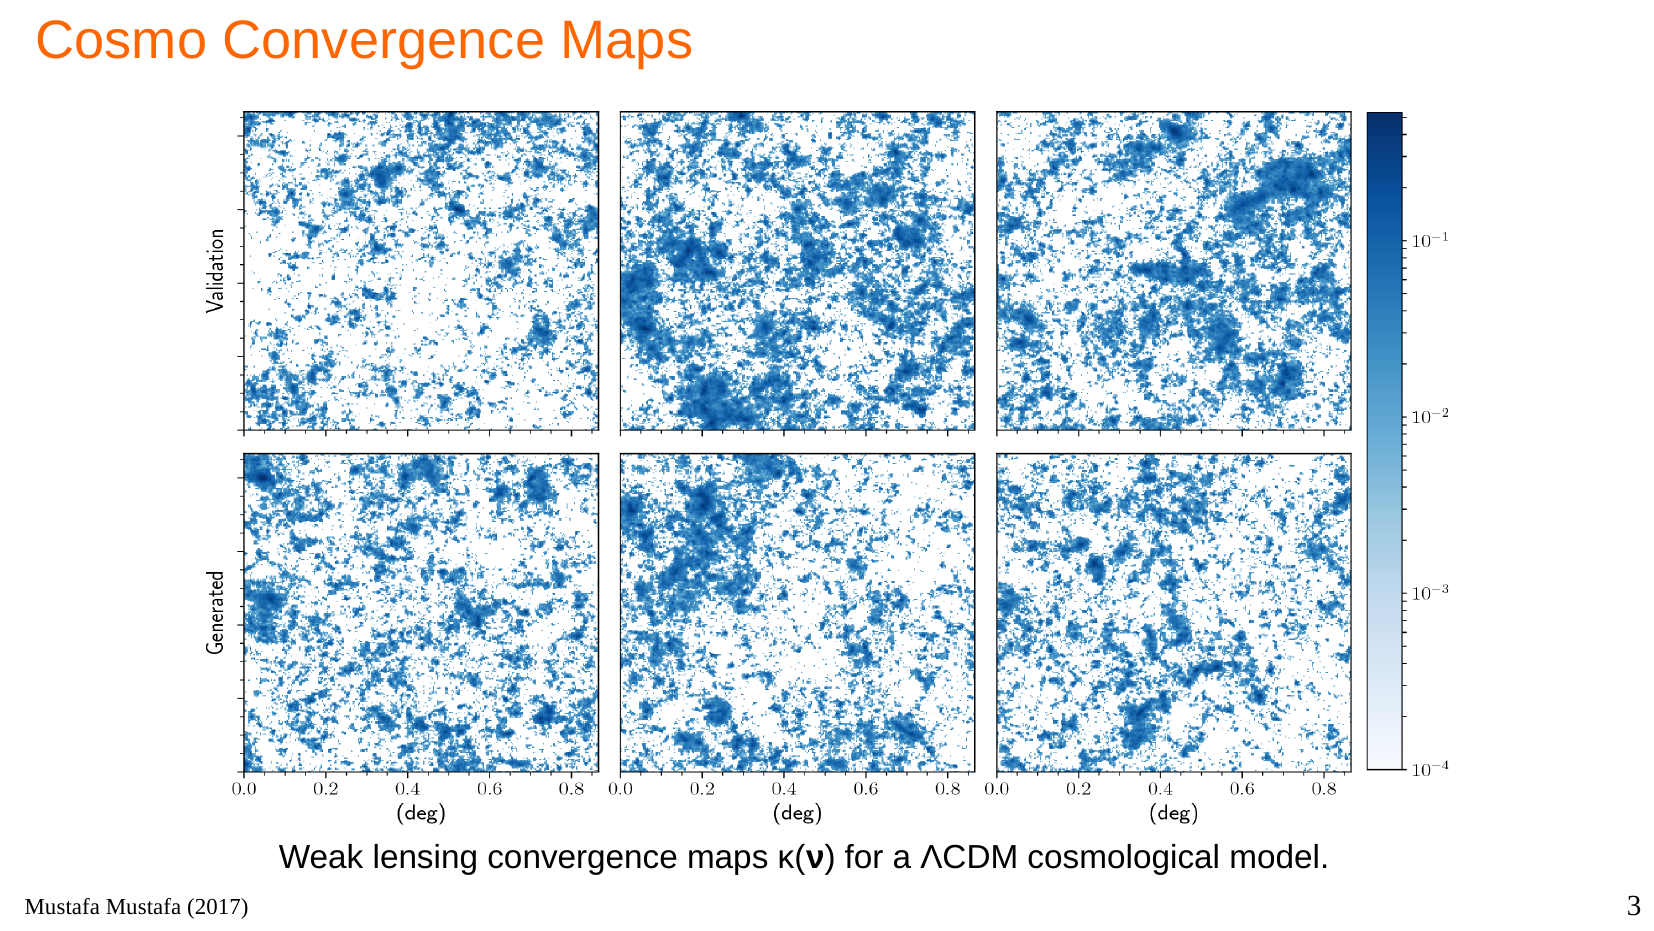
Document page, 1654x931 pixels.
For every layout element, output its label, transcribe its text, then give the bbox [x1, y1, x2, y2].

picture [196, 97, 1458, 833]
text_box Weak lensing convergence maps κ(ν) for a ΛCDM cosmological model. [264, 830, 1345, 883]
title Cosmo Convergence Maps [35, 9, 1636, 71]
